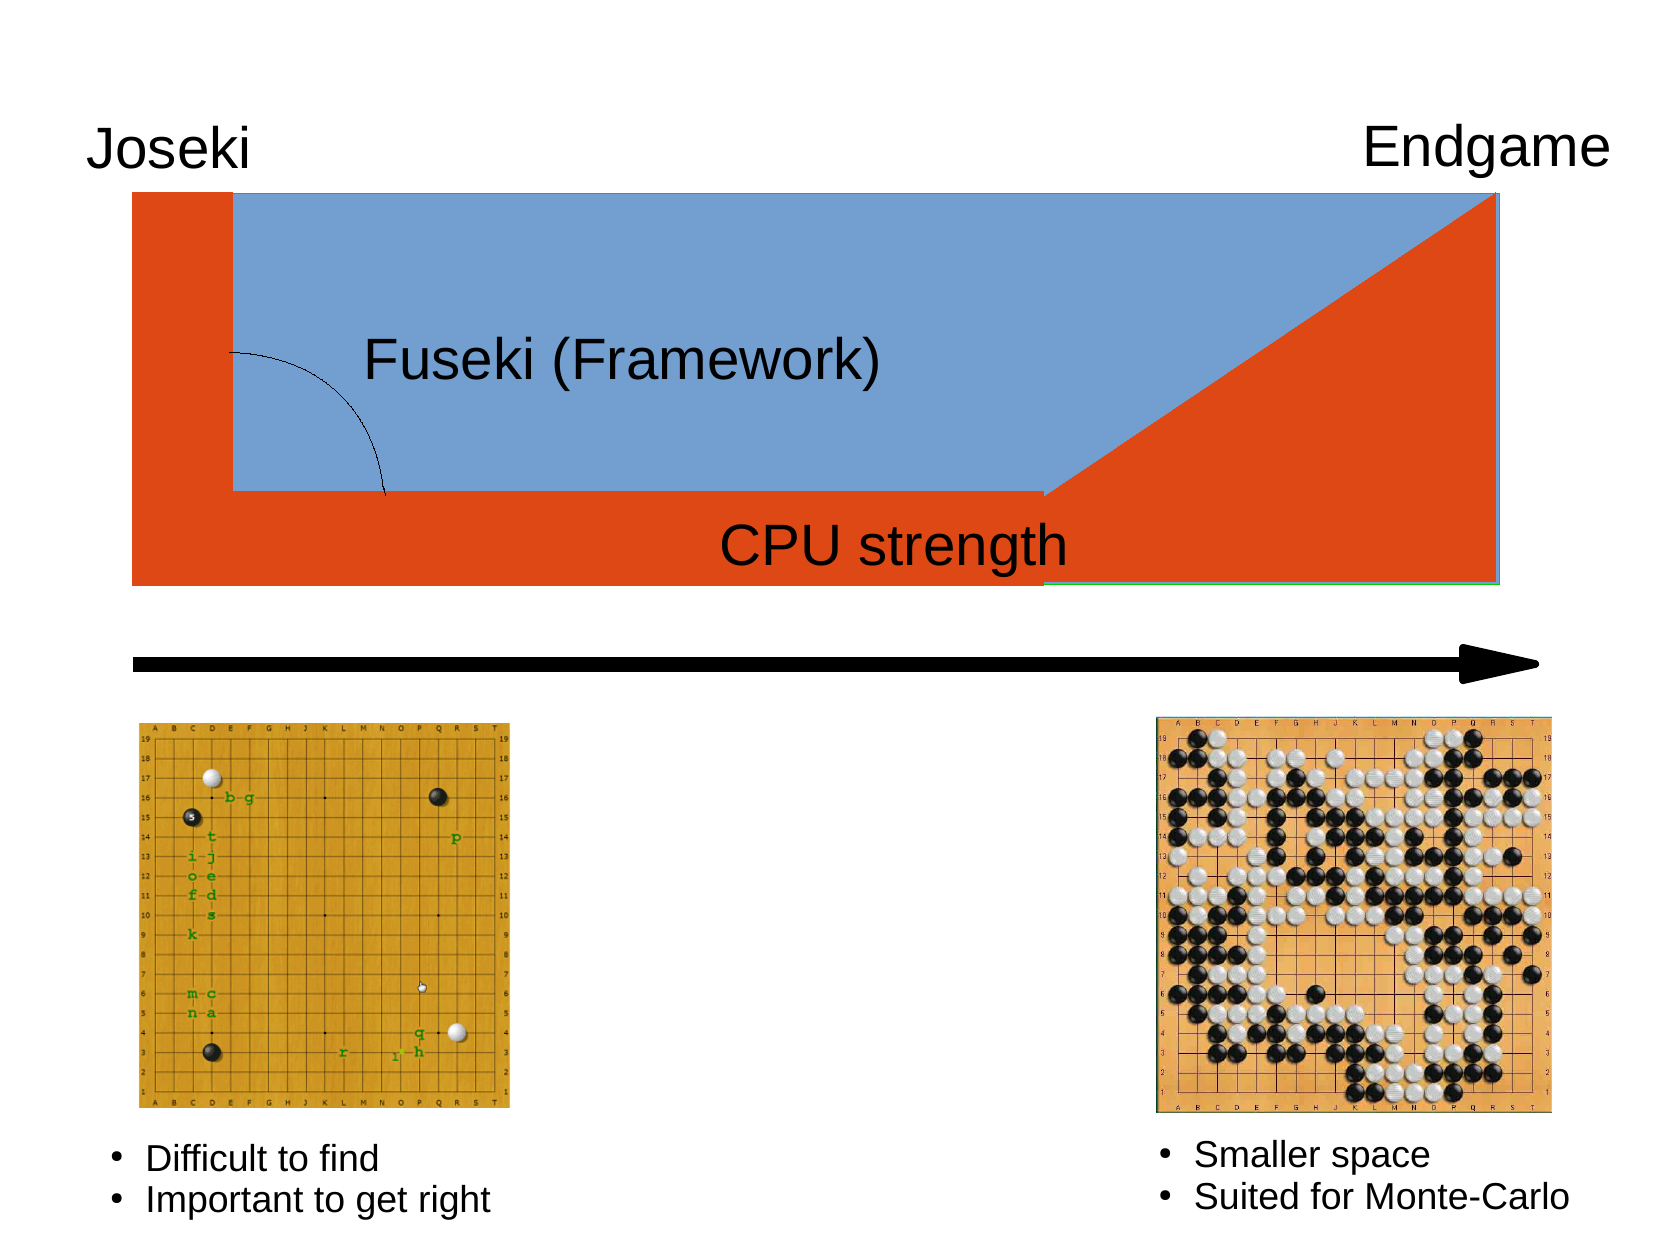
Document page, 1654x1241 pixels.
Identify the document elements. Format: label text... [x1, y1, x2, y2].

text_box Smaller space Suited for Monte-Carlo [1143, 1126, 1586, 1226]
picture [1156, 716, 1552, 1113]
text_box Endgame [1347, 106, 1627, 187]
text_box Fuseki (Framework) [349, 319, 914, 400]
text_box CPU strength [704, 505, 1085, 586]
text_box Difficult to find Important to get right [95, 1129, 507, 1229]
text_box Joseki [71, 108, 267, 189]
text_box [132, 192, 1500, 586]
picture [138, 723, 511, 1108]
